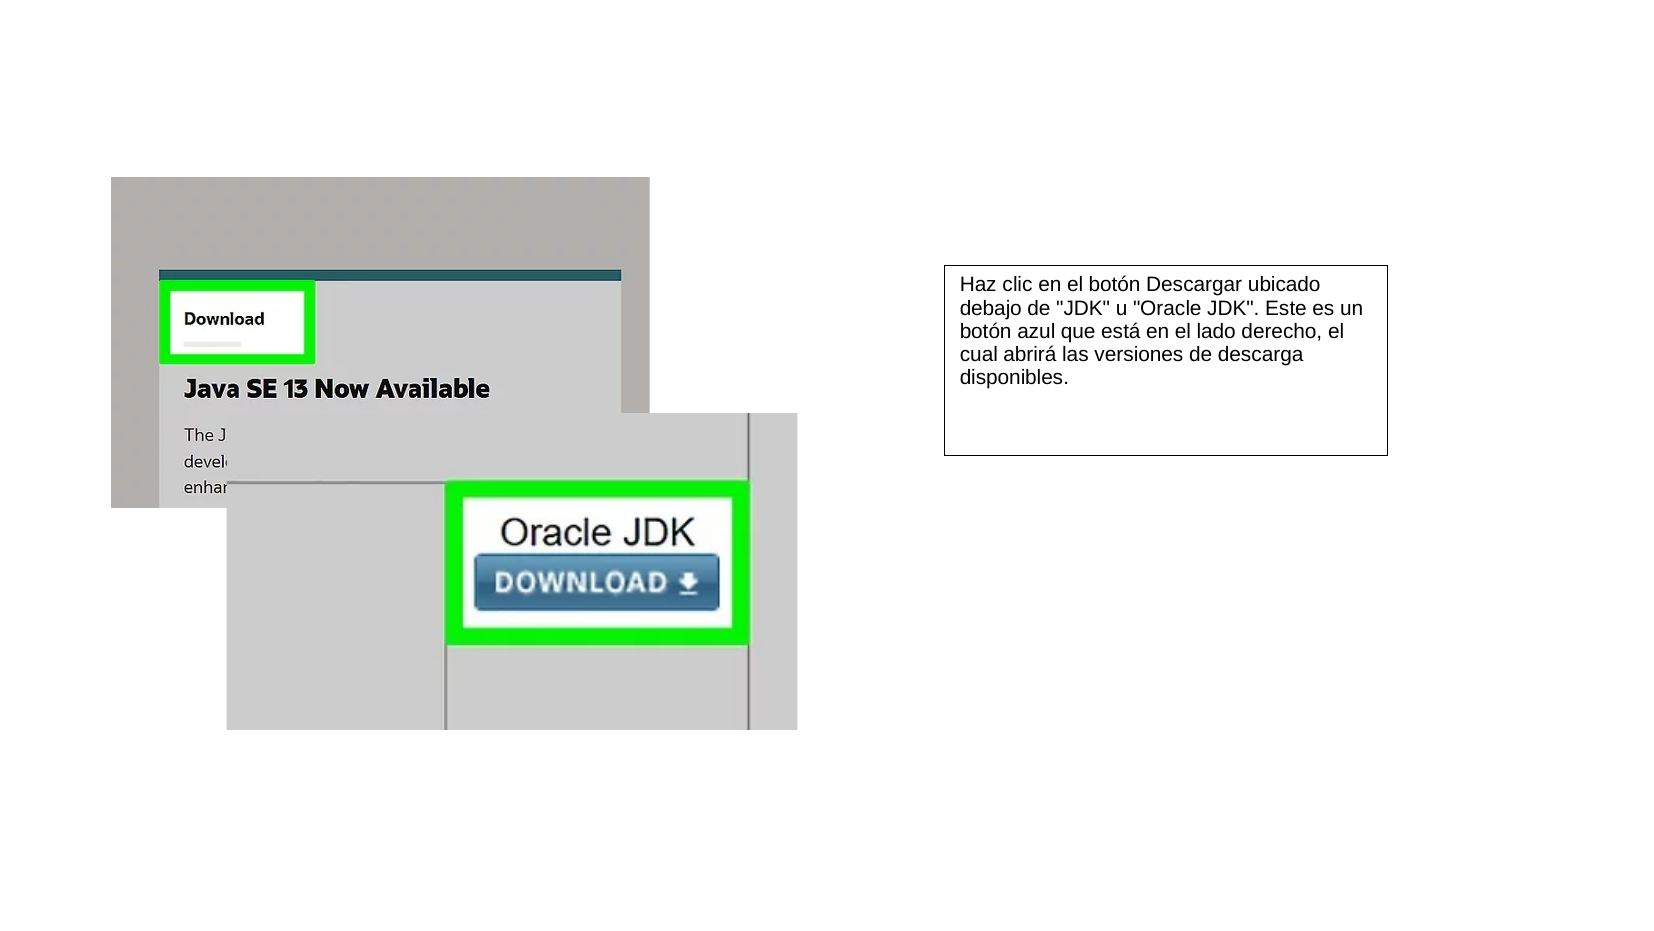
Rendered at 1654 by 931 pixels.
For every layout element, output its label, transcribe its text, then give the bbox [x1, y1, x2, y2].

picture [111, 177, 798, 730]
text_box Haz clic en el botón Descargar ubicado debajo de "JDK" u "Oracle JDK". Este es un botón azul que está en el lado derecho, el cual abrirá las versiones de descarga disponibles. [944, 265, 1388, 456]
